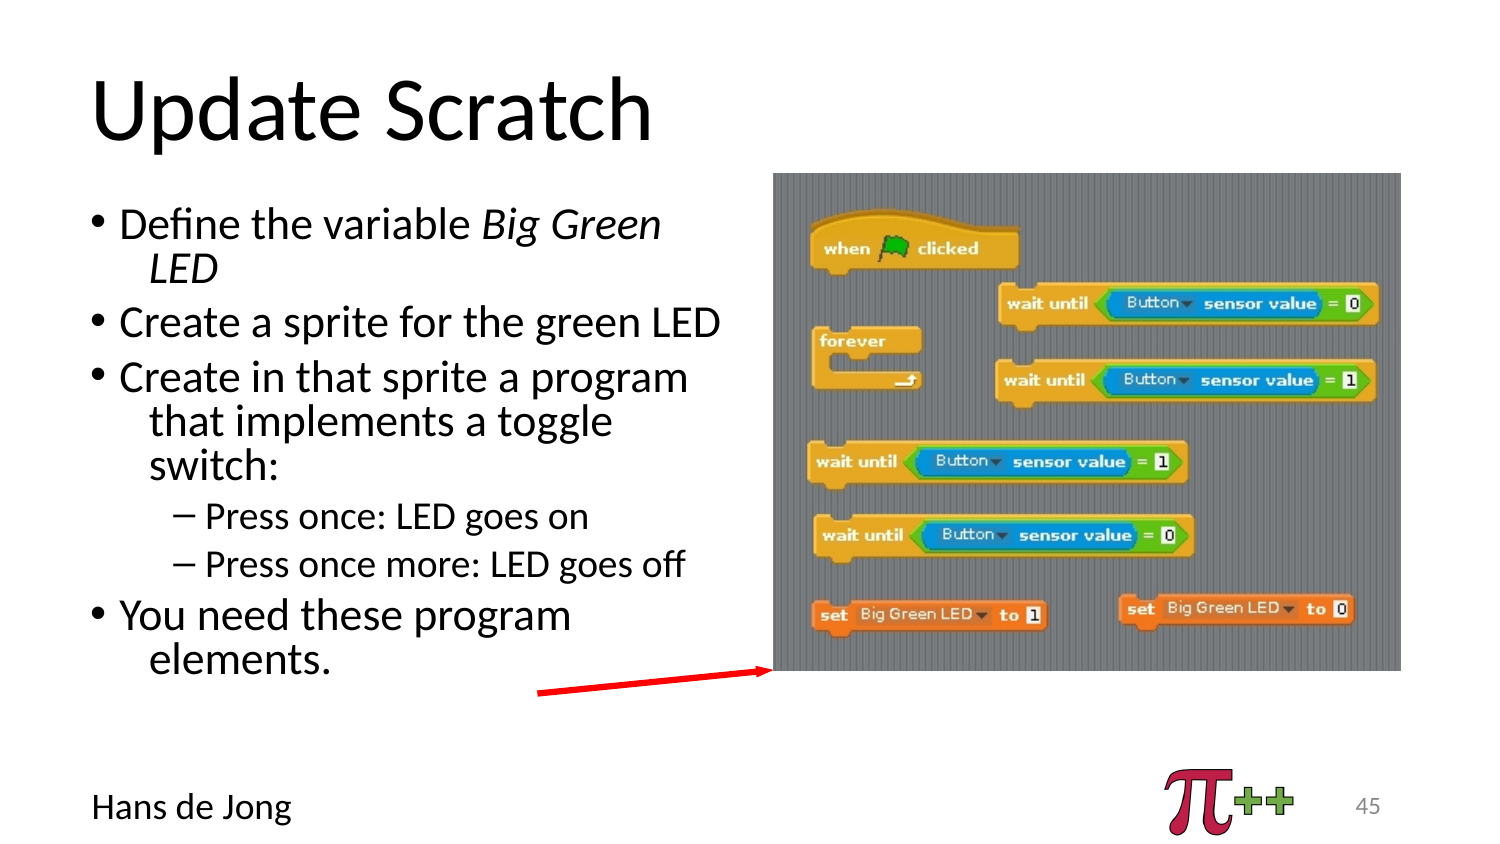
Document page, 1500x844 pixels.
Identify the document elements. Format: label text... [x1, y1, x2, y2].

text_box 45 [1340, 782, 1426, 827]
picture [773, 173, 1401, 671]
title Update Scratch [75, 33, 1426, 175]
list Define the variable Big Green LED Create a sprite for the green LED Create in that sprite a program that implements a toggle switch: Press once: LED goes on Press once more: LED goes off You need these program elements. [75, 196, 739, 754]
